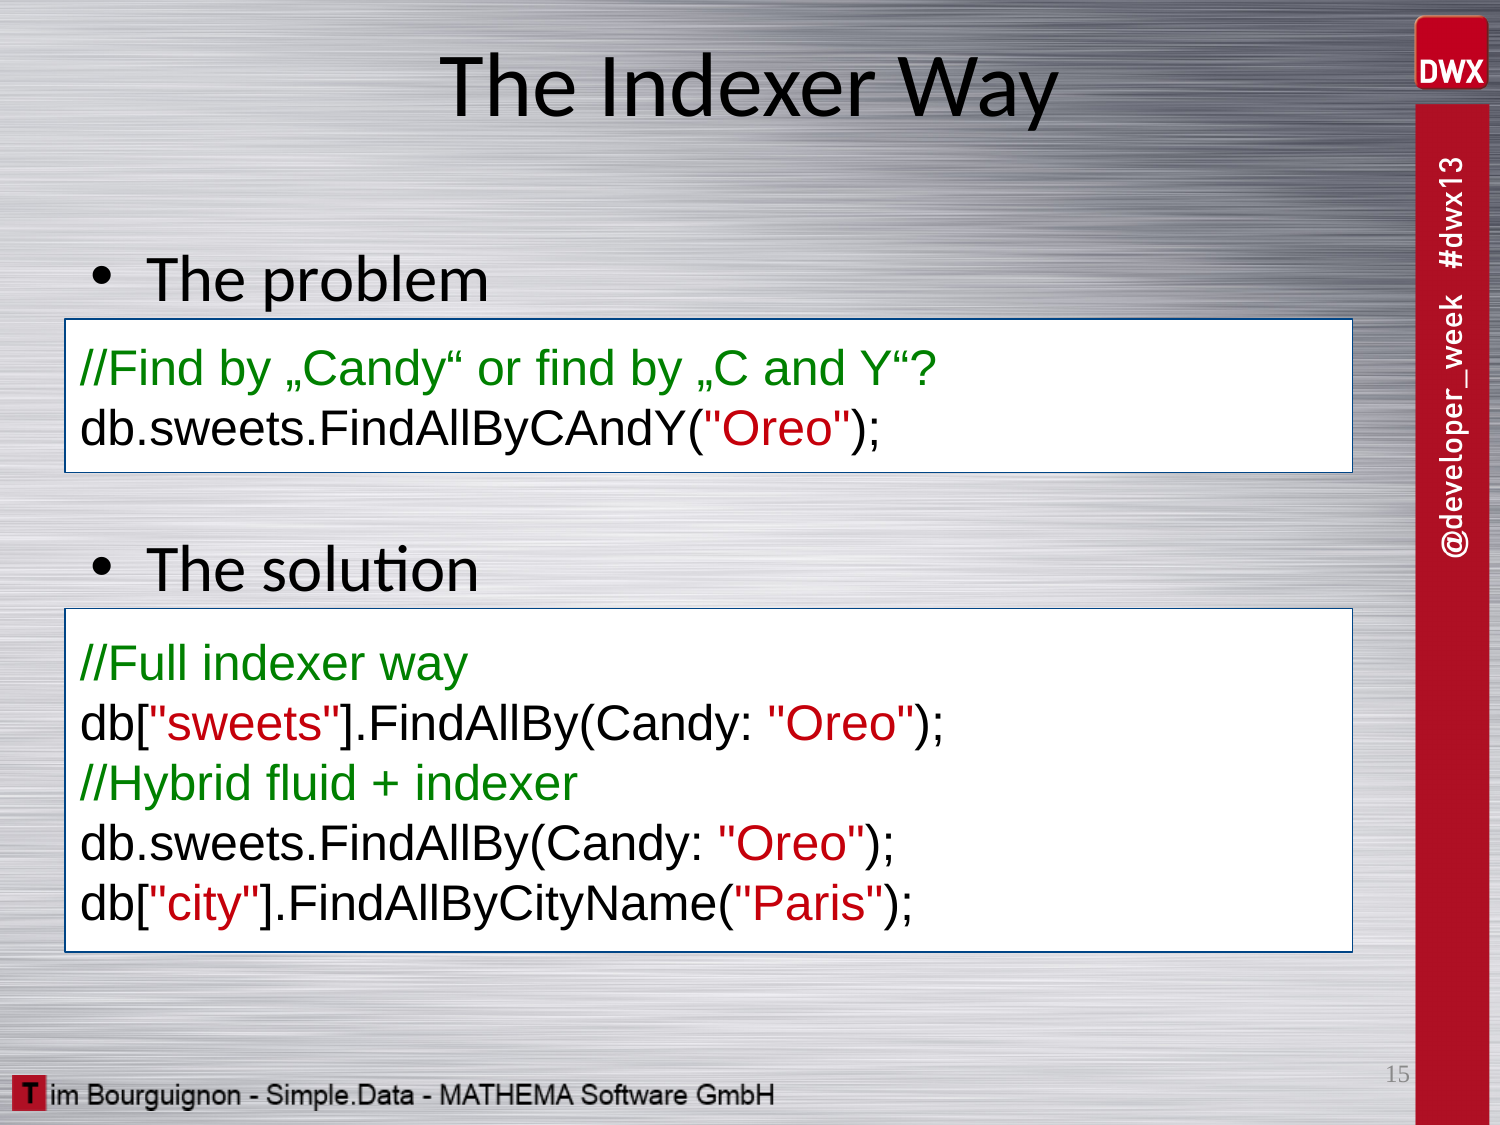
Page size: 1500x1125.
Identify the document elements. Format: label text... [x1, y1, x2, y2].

text_box //Full indexer way db["sweets"].FindAllBy(Candy: "Oreo"); //Hybrid fluid + indexer db.sweets.FindAllBy(Candy: "Oreo"); db["city"].FindAllByCityName("Paris"); [64, 608, 75, 952]
picture [0, 0, 1500, 1125]
text_box //Find by „Candy“ or find by „C and Y“? db.sweets.FindAllByCAndY("Oreo"); [64, 318, 75, 473]
list The problem The solution [75, 227, 1426, 970]
title The Indexer Way [75, 0, 1426, 174]
